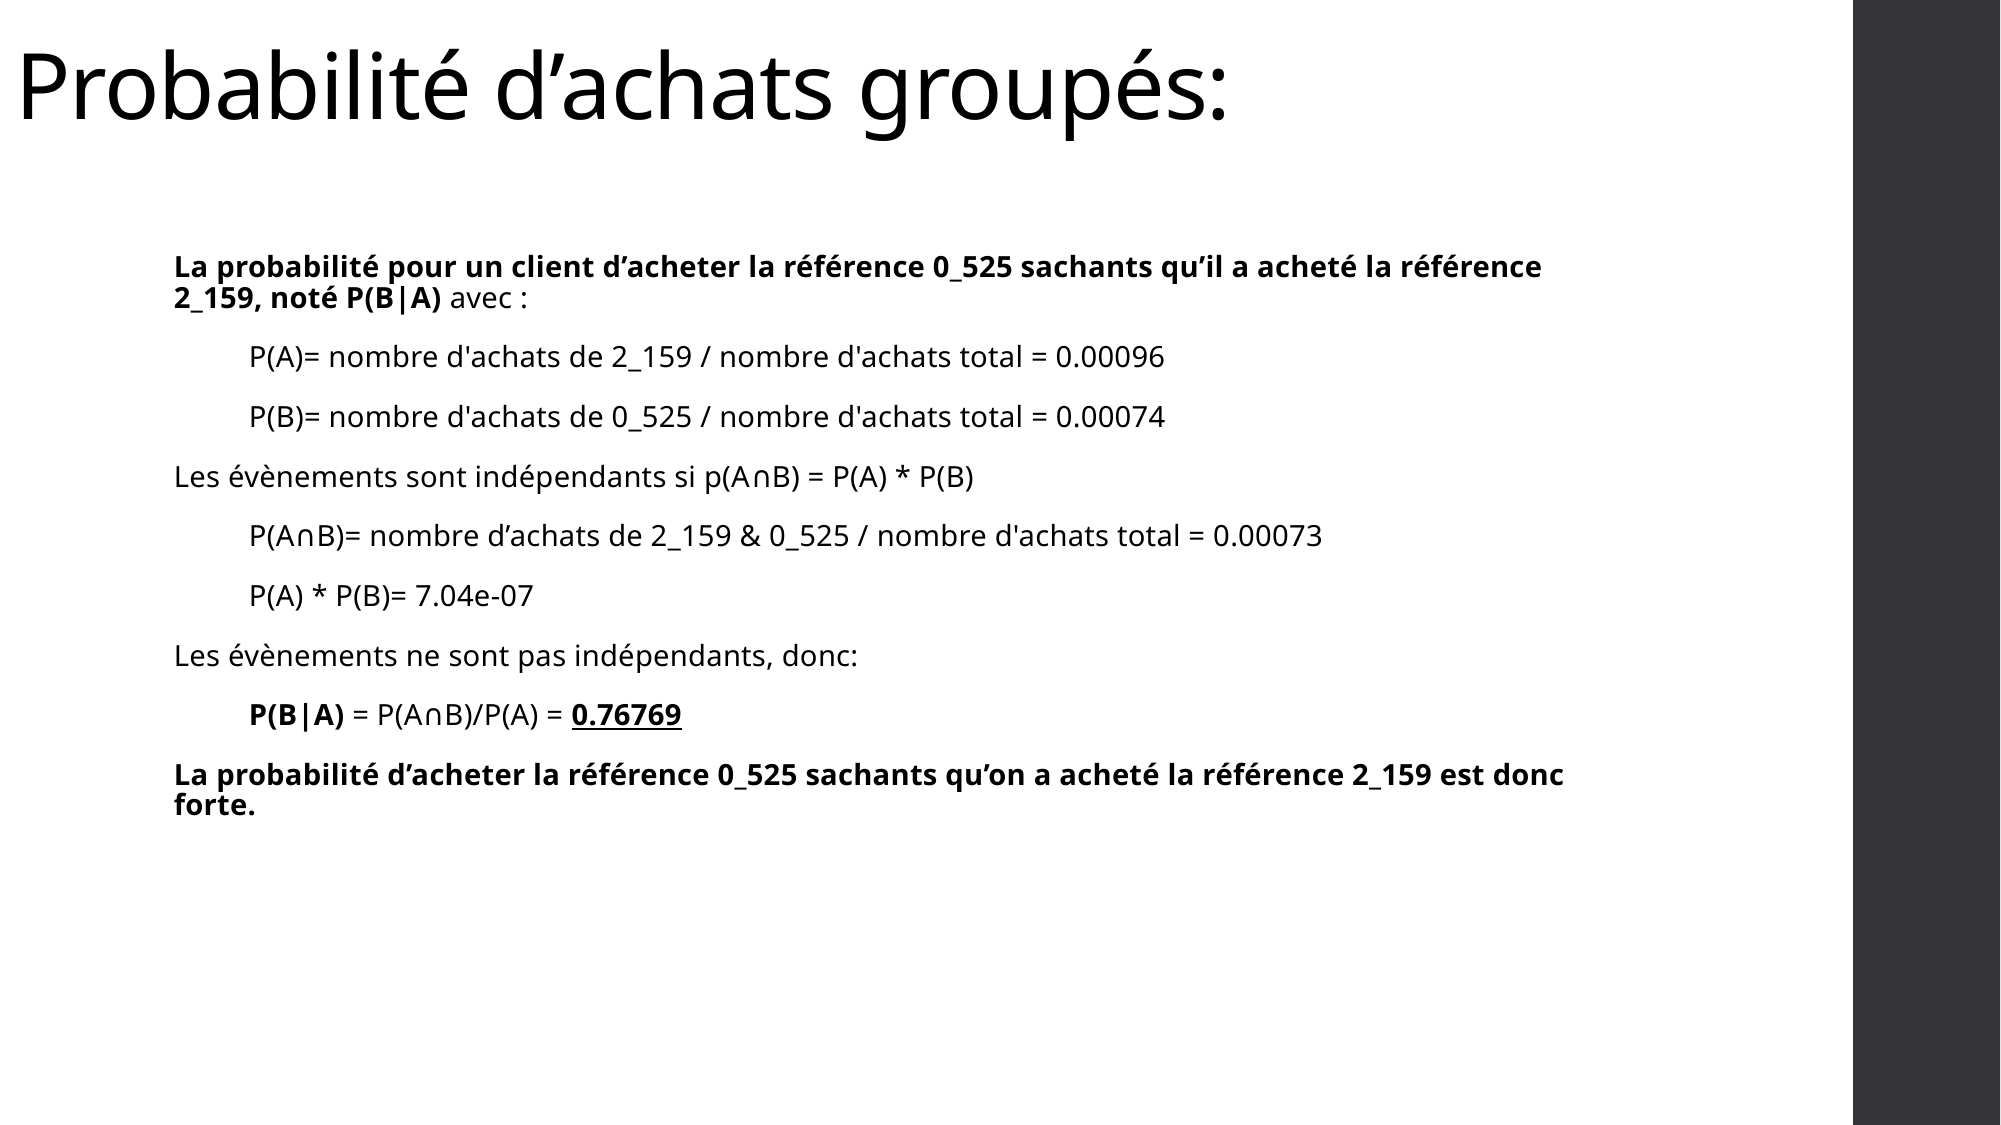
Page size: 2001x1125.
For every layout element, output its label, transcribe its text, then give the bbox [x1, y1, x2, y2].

title Probabilité d’achats groupés: [0, 0, 1591, 148]
list La probabilité pour un client d’acheter la référence 0_525 sachants qu’il a acheté la référence 2_159, noté P(B|A) avec : P(A)= nombre d'achats de 2_159 / nombre d'achats total = 0.00096 P(B)= nombre d'achats de 0_525 / nombre d'achats total = 0.00074 Les évènements sont indépendants si p(A∩B) = P(A) * P(B) P(A∩B)= nombre d’achats de 2_159 & 0_525 / nombre d'achats total = 0.00073 P(A) * P(B)= 7.04e-07 Les évènements ne sont pas indépendants, donc: P(B|A) = P(A∩B)/P(A) = 0.76769 La probabilité d’acheter la référence 0_525 sachants qu’on a acheté la référence 2_159 est donc forte. [158, 245, 1653, 960]
